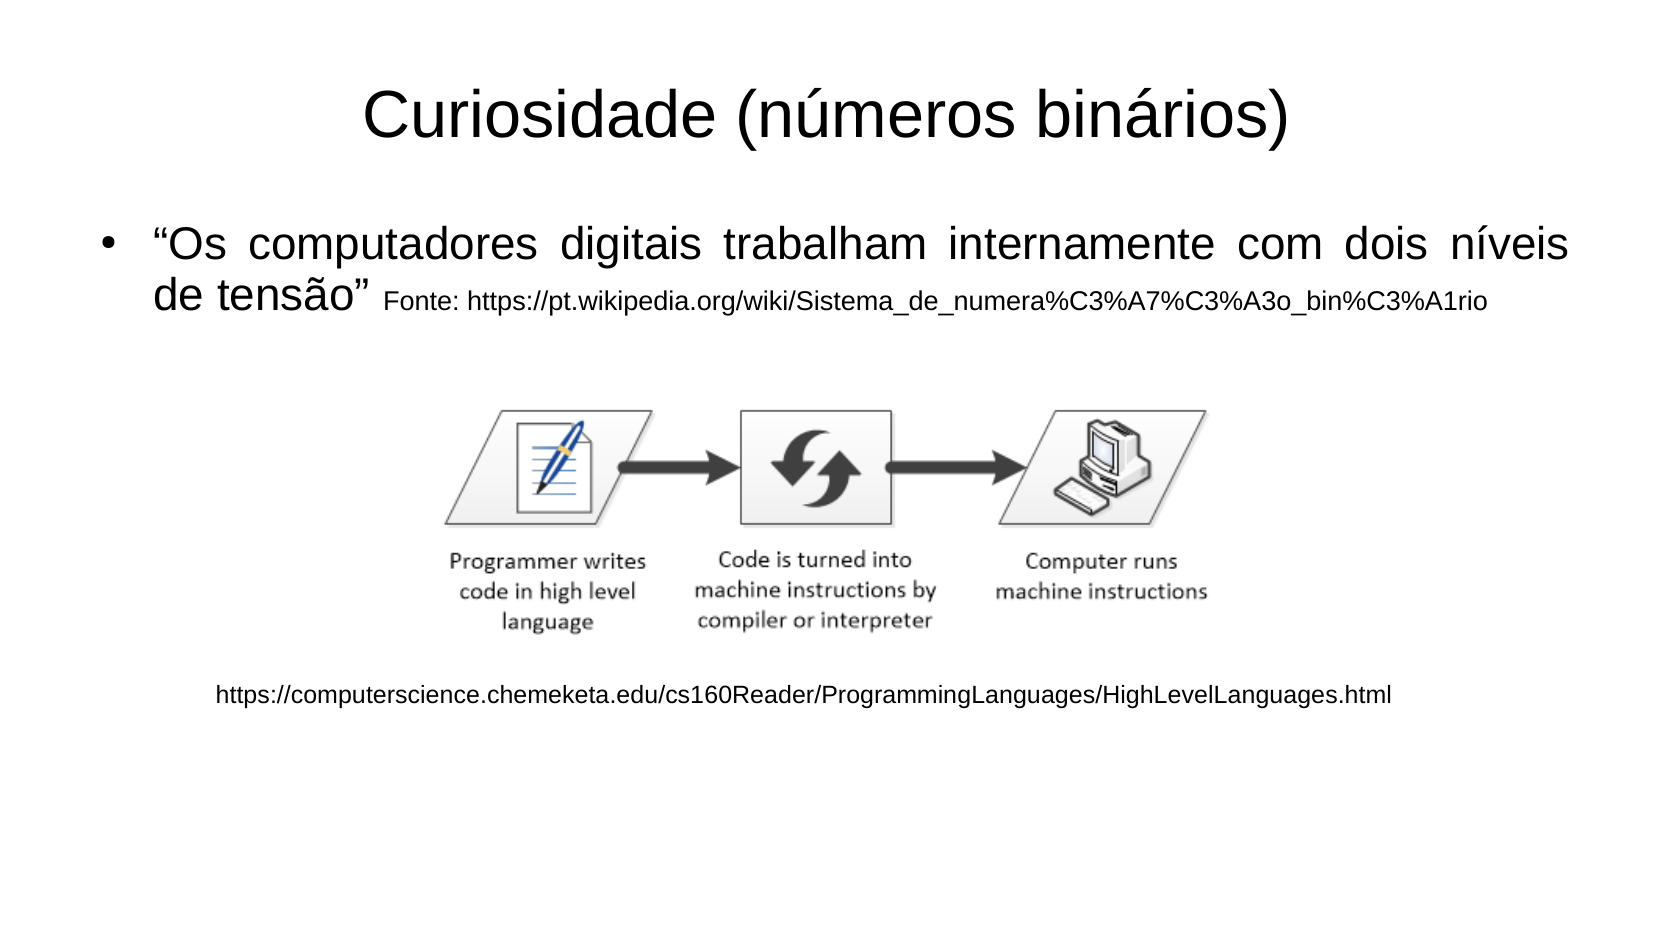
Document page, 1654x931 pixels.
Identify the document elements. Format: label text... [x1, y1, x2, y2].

text_box https://computerscience.chemeketa.edu/cs160Reader/ProgrammingLanguages/HighLevelLanguages.html [200, 673, 1441, 745]
title Curiosidade (números binários) [82, 37, 1571, 193]
list “Os computadores digitais trabalham internamente com dois níveis de tensão” Fonte: https://pt.wikipedia.org/wiki/Sistema_de_numera%C3%A7%C3%A3o_bin%C3%A1rio [82, 217, 1571, 758]
picture [437, 401, 1216, 638]
